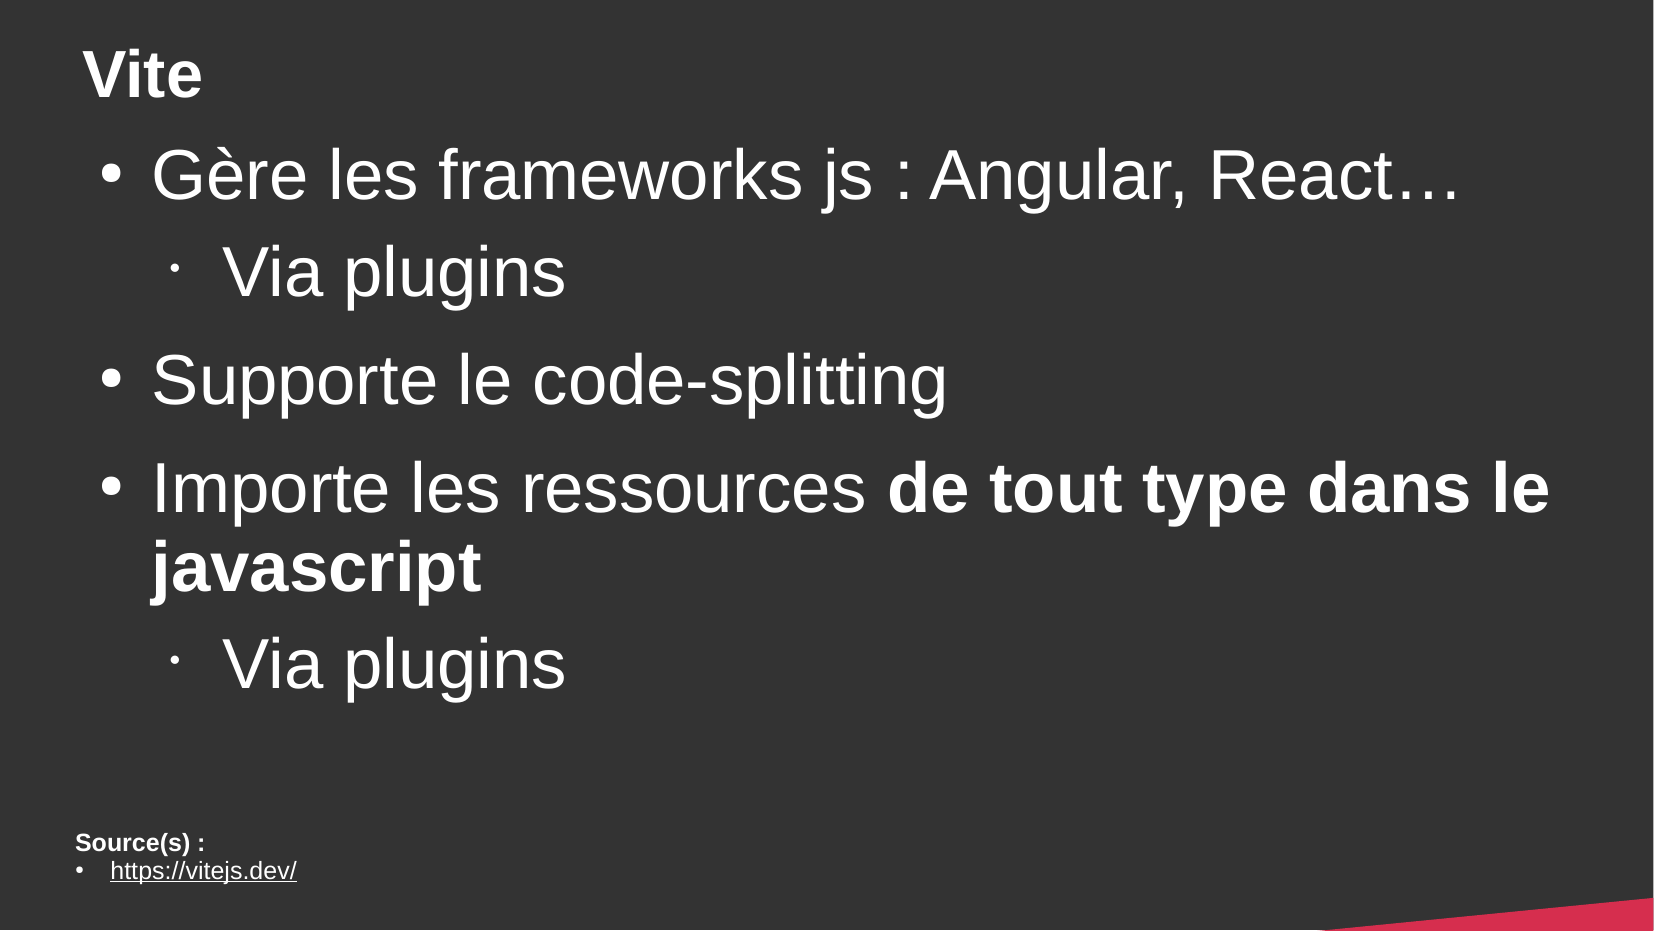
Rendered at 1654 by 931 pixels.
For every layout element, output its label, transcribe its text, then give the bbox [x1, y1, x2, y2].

list Gère les frameworks js : Angular, React… Via plugins Supporte le code-splitting Importe les ressources de tout type dans le javascript Via plugins [80, 135, 1619, 827]
title Vite [82, 37, 1571, 112]
text_box [1546, 897, 1654, 931]
text_box Source(s) : https://vitejs.dev/ [60, 821, 1546, 931]
